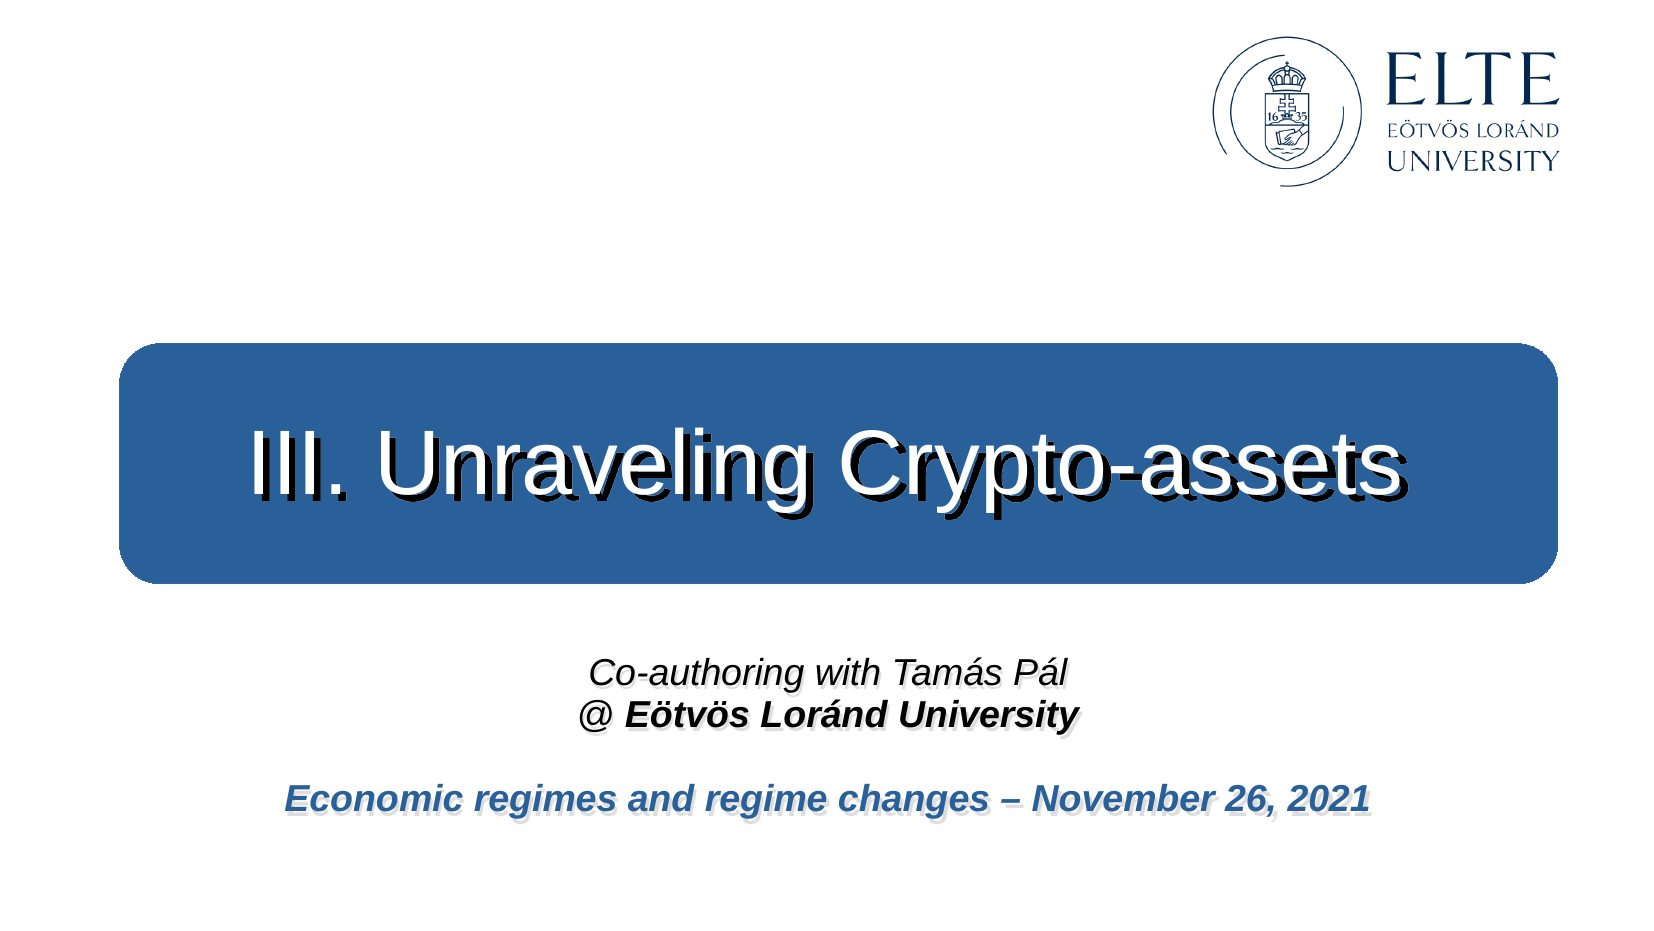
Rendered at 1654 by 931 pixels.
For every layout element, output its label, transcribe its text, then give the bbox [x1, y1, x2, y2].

title III. Unraveling Crypto-assets [133, 379, 1544, 448]
picture [1212, 36, 1560, 187]
text_box [119, 343, 1558, 448]
text_box Co-authoring with Tamás Pál @ Eötvös Loránd University Economic regimes and regime changes – November 26, 2021 [83, 448, 1572, 903]
